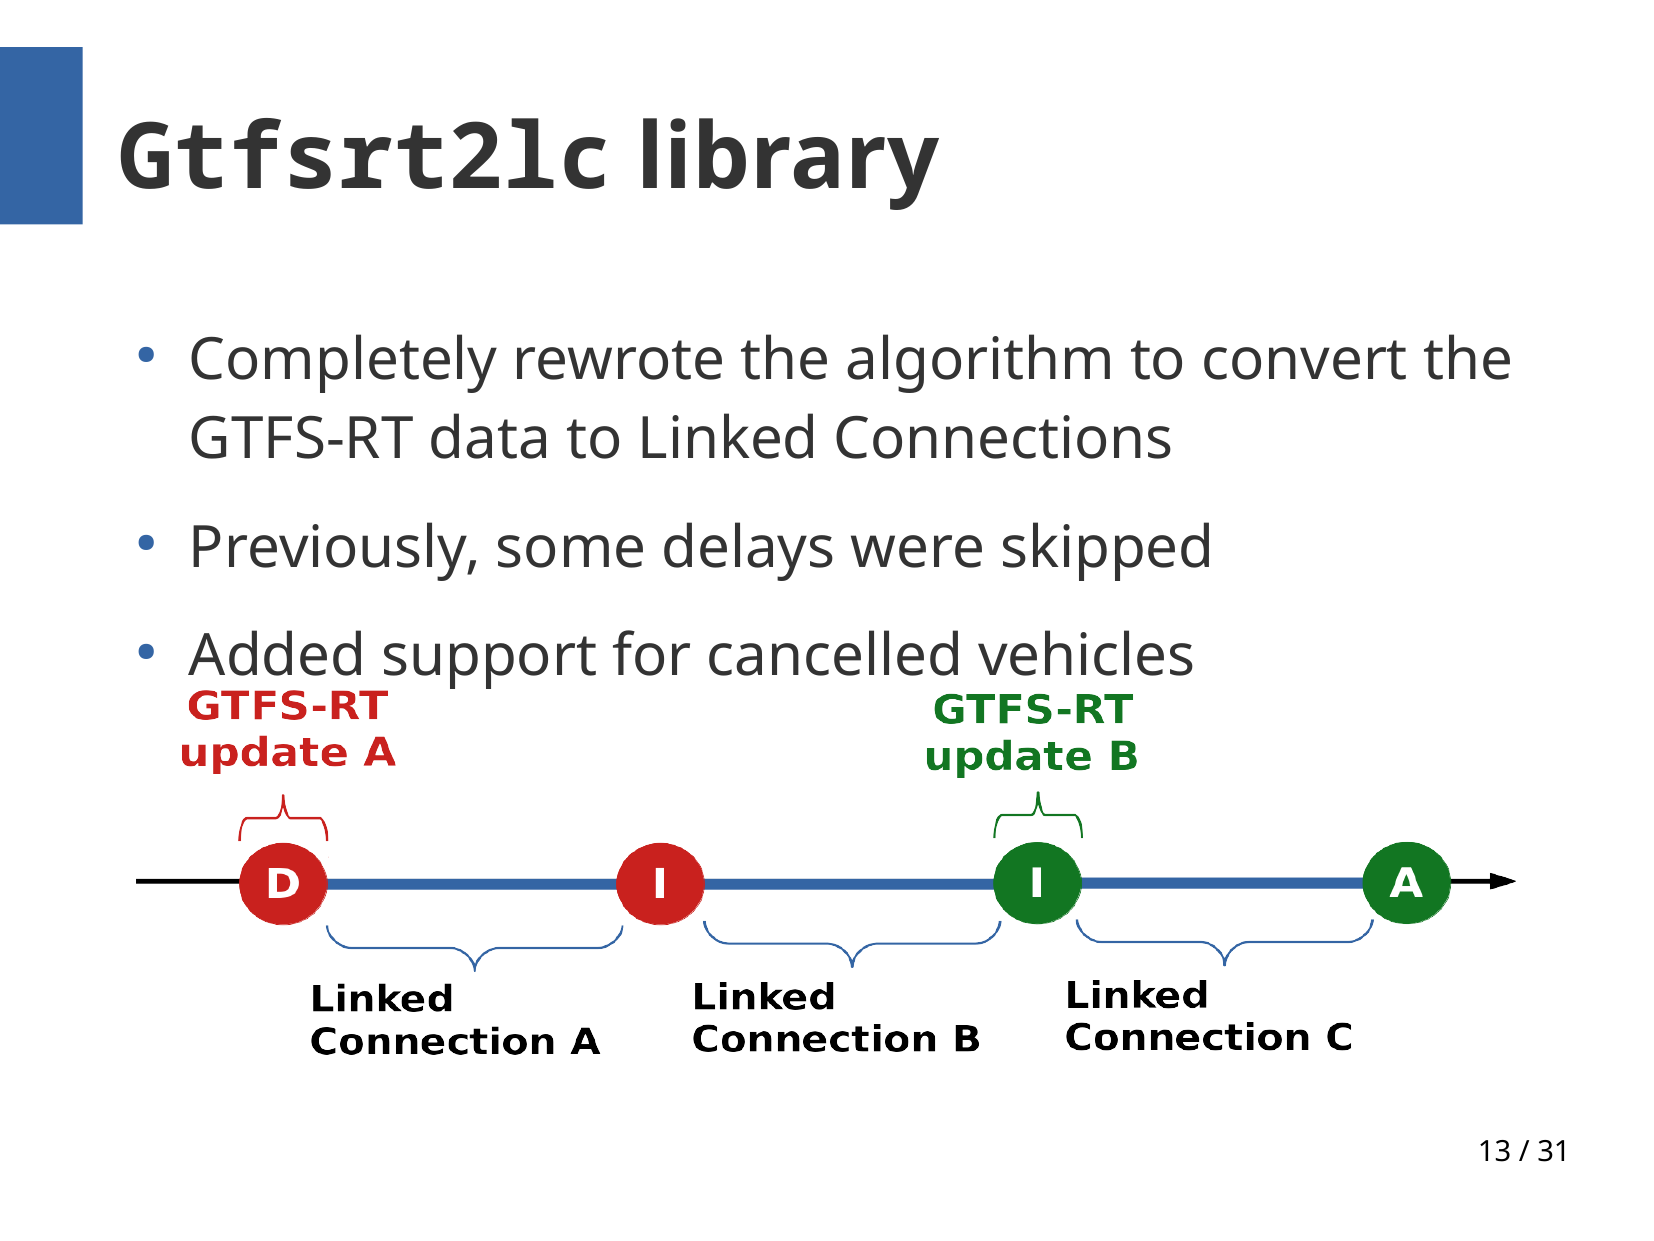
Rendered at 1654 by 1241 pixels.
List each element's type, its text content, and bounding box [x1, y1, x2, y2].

picture [135, 689, 1516, 1074]
list Completely rewrote the algorithm to convert the GTFS-RT data to Linked Connections Previously, some delays were skipped Added support for cancelled vehicles [118, 316, 1536, 661]
title Gtfsrt2lc library [118, 49, 1571, 257]
